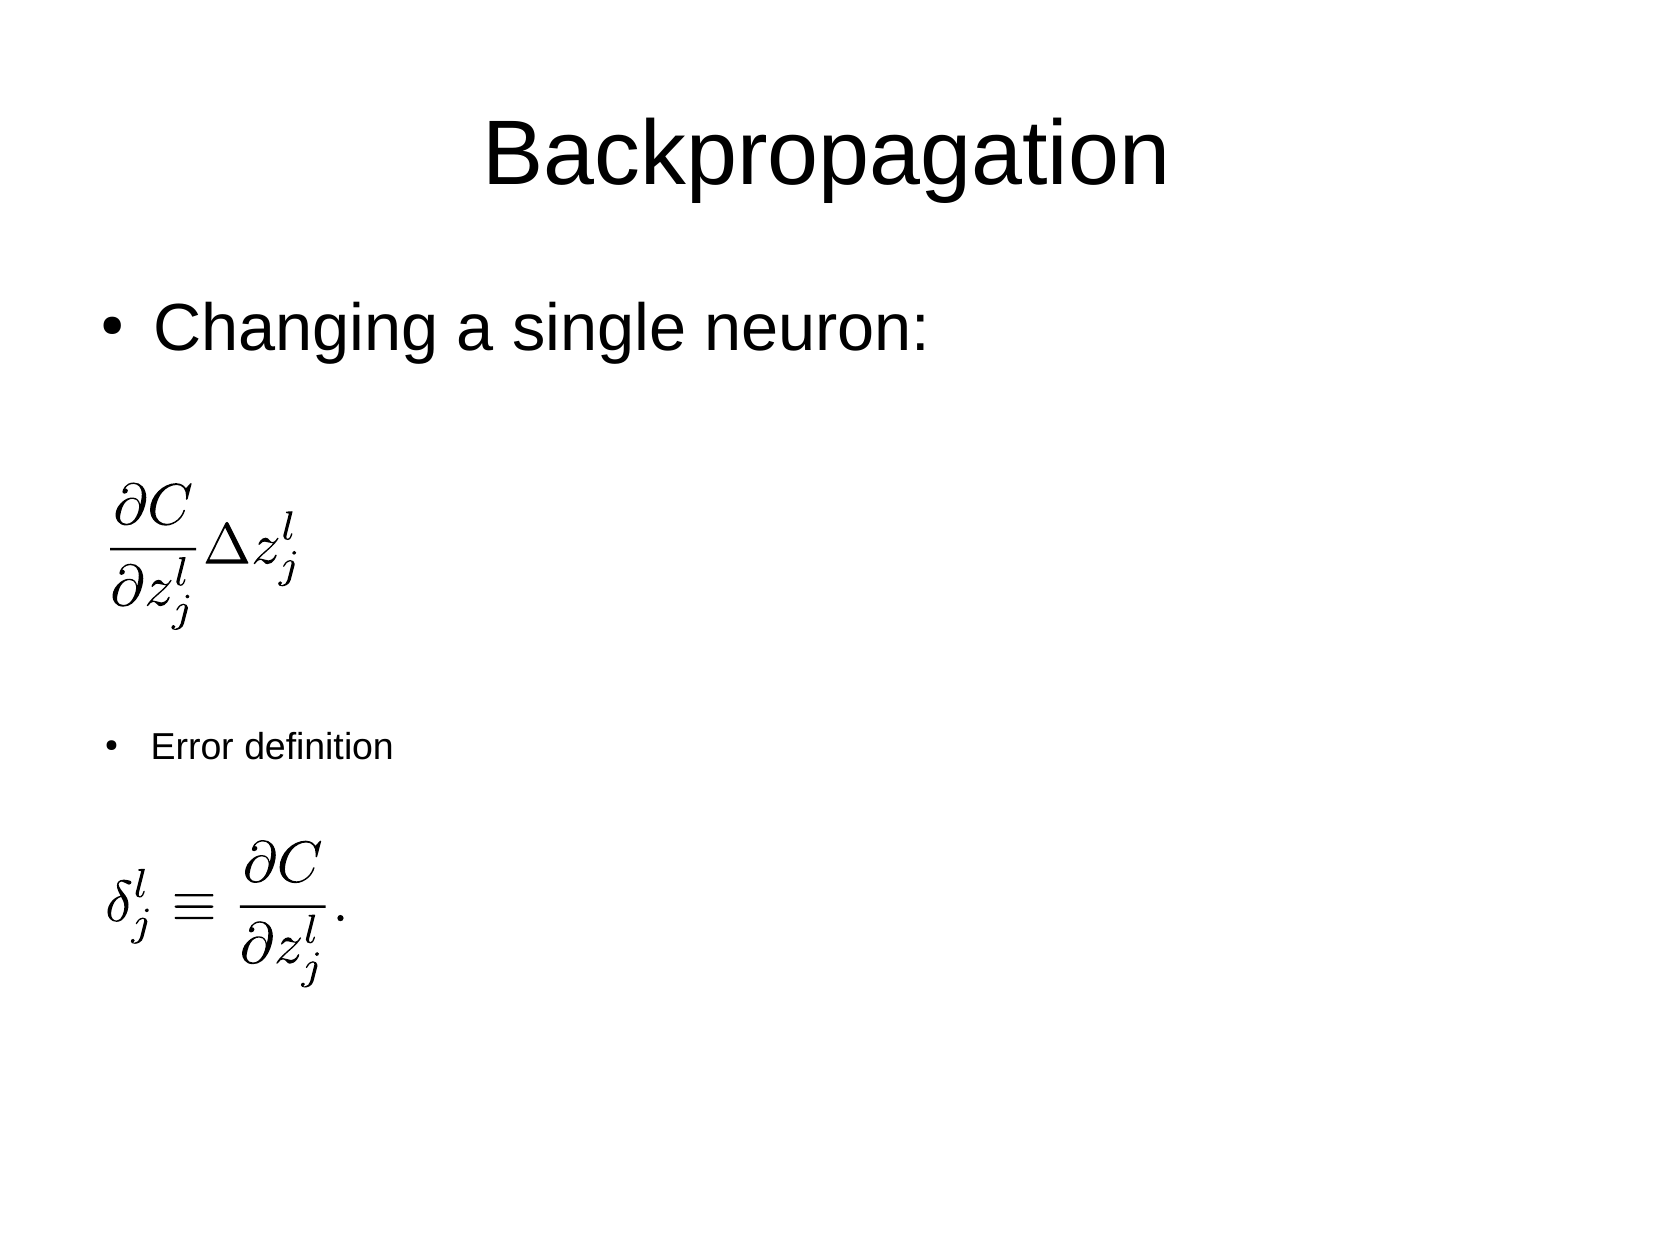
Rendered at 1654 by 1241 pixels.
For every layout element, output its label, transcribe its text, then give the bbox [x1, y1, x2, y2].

text_box [110, 482, 301, 631]
text_box [105, 840, 349, 988]
list Changing a single neuron: [82, 290, 1571, 421]
title Backpropagation [82, 49, 1571, 257]
text_box Error definition [90, 718, 409, 776]
